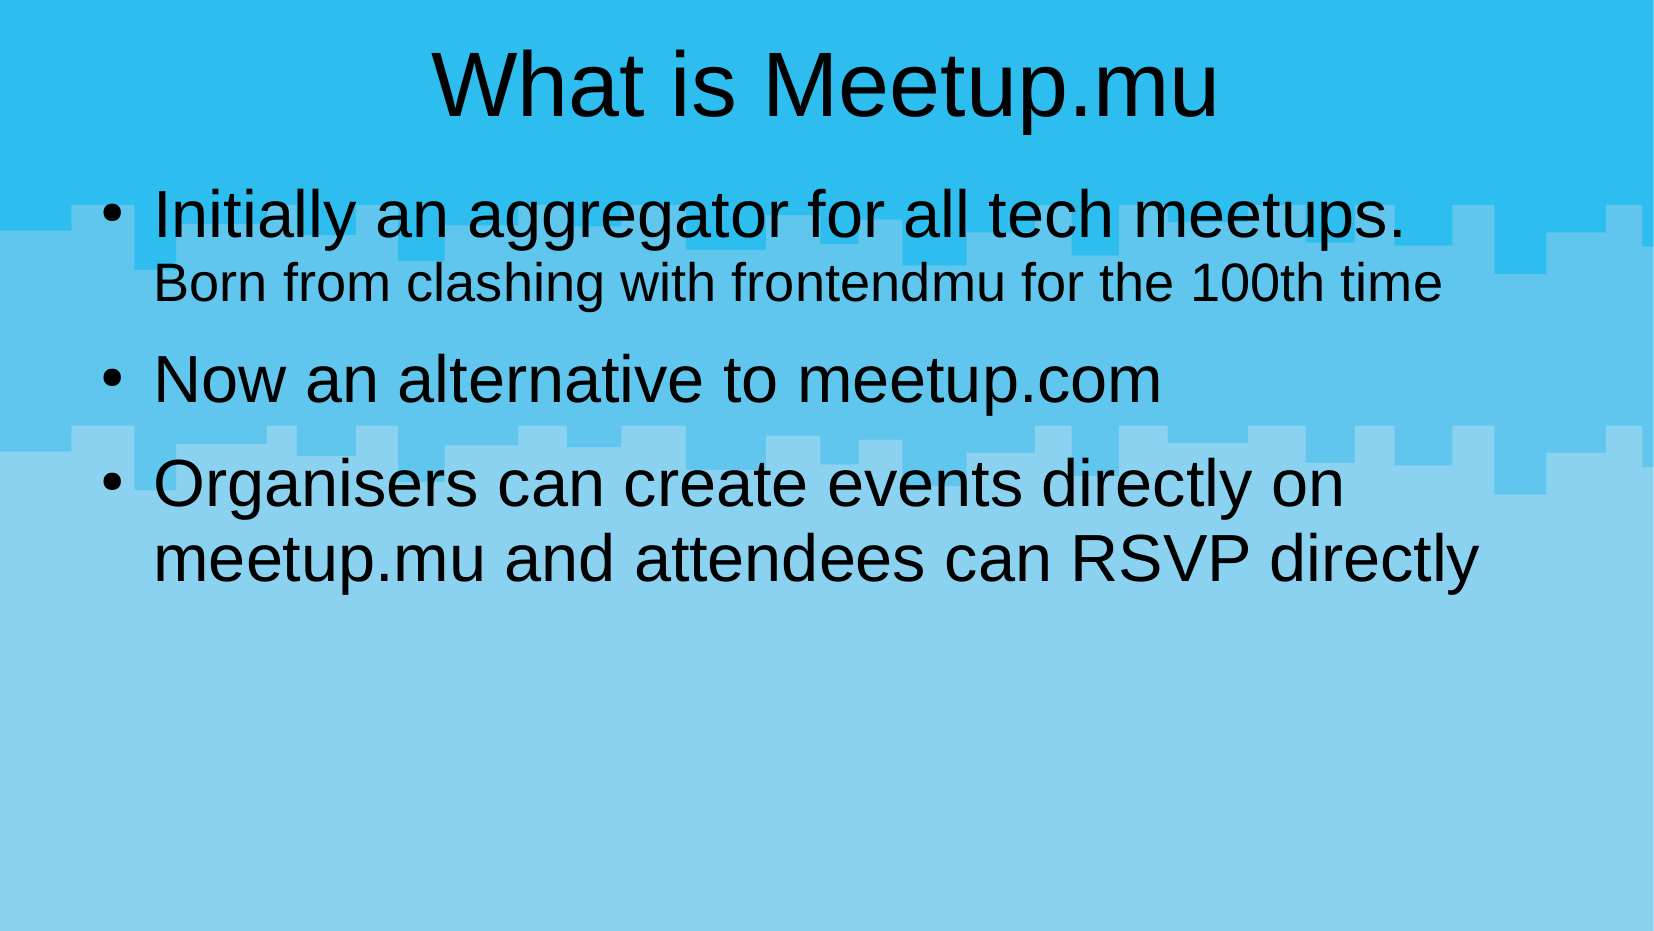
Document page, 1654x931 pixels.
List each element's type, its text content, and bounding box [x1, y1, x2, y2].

title What is Meetup.mu [82, 7, 1571, 163]
picture [0, 0, 1654, 931]
list Initially an aggregator for all tech meetups. Born from clashing with frontendmu for the 100th time Now an alternative to meetup.com Organisers can create events directly on meetup.mu and attendees can RSVP directly [82, 177, 1571, 827]
